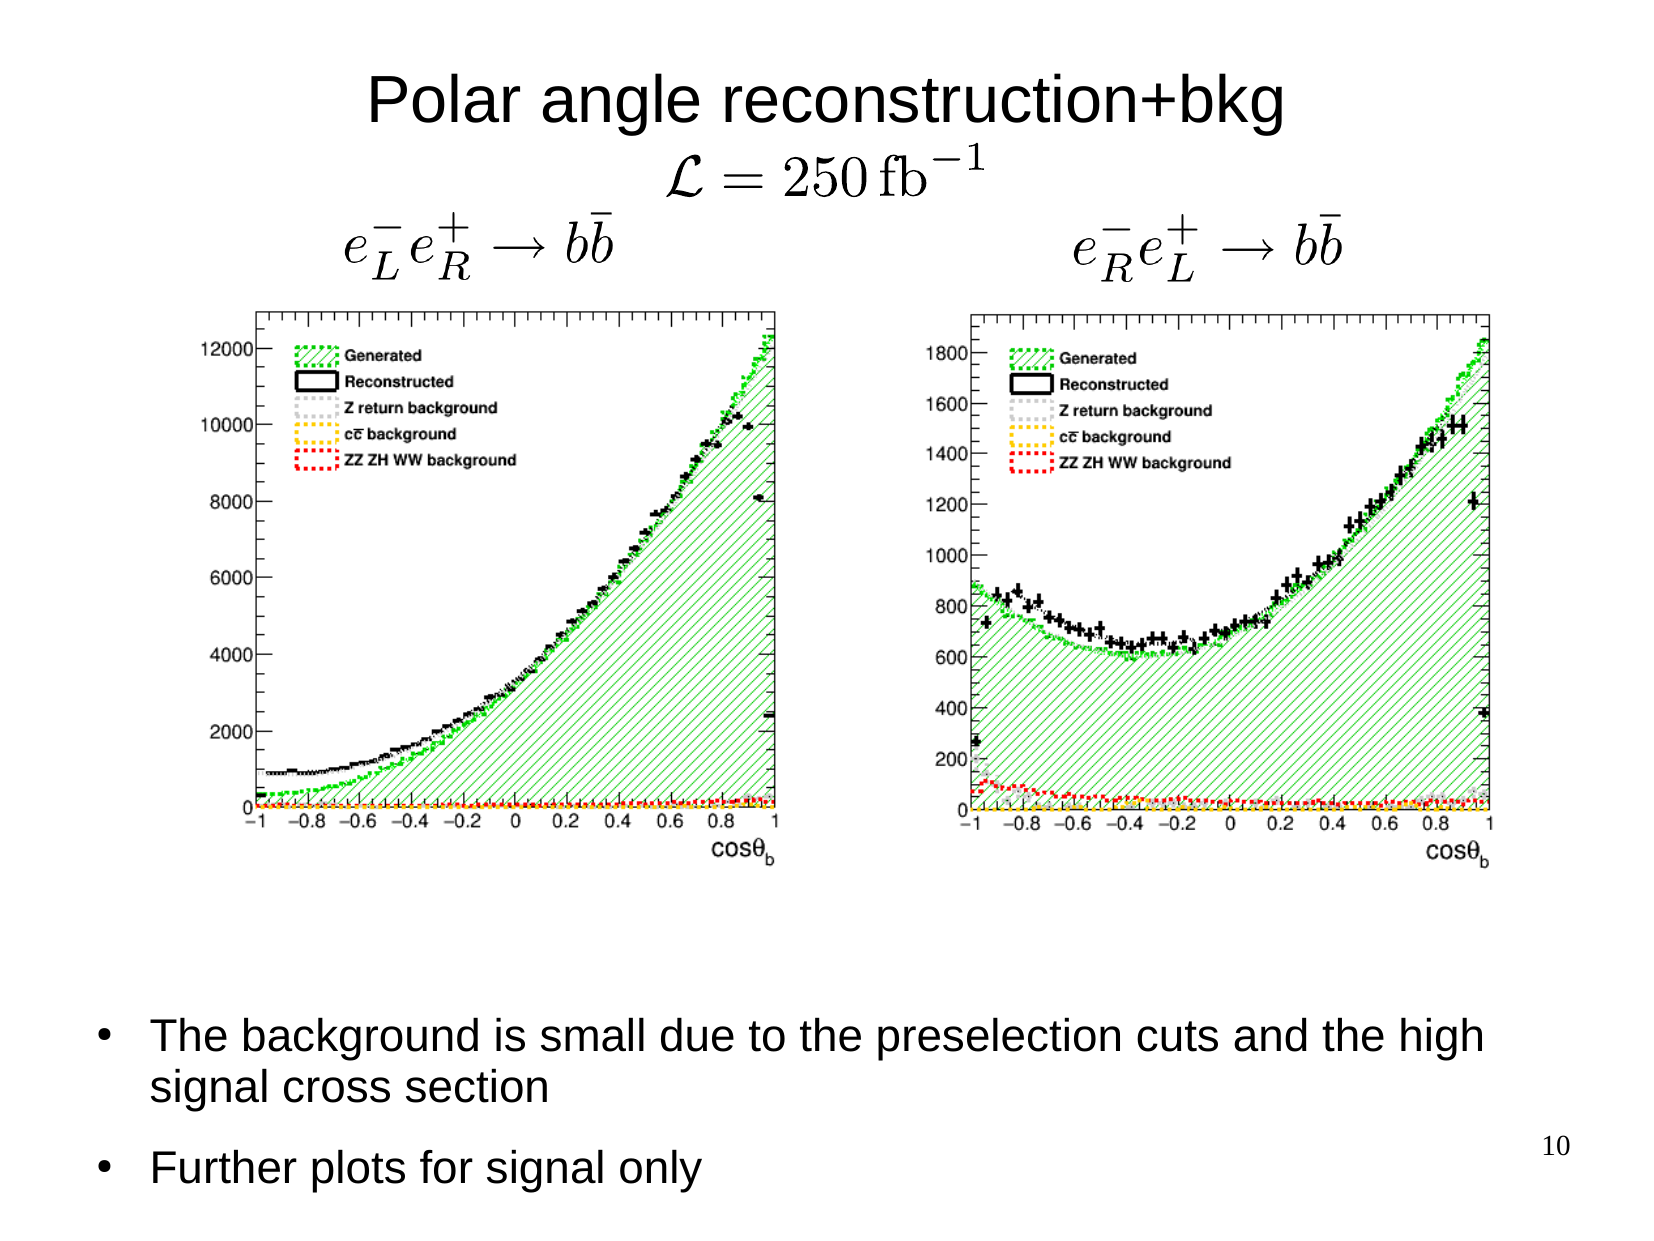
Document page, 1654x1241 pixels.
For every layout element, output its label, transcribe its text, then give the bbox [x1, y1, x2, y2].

picture [916, 288, 1519, 870]
picture [201, 285, 804, 868]
list The background is small due to the preselection cuts and the high signal cross section Further plots for signal only [78, 1009, 1571, 1221]
title Polar angle reconstruction+bkg [82, 49, 1571, 151]
picture [344, 212, 613, 281]
text_box [664, 142, 988, 198]
picture [1073, 214, 1342, 282]
